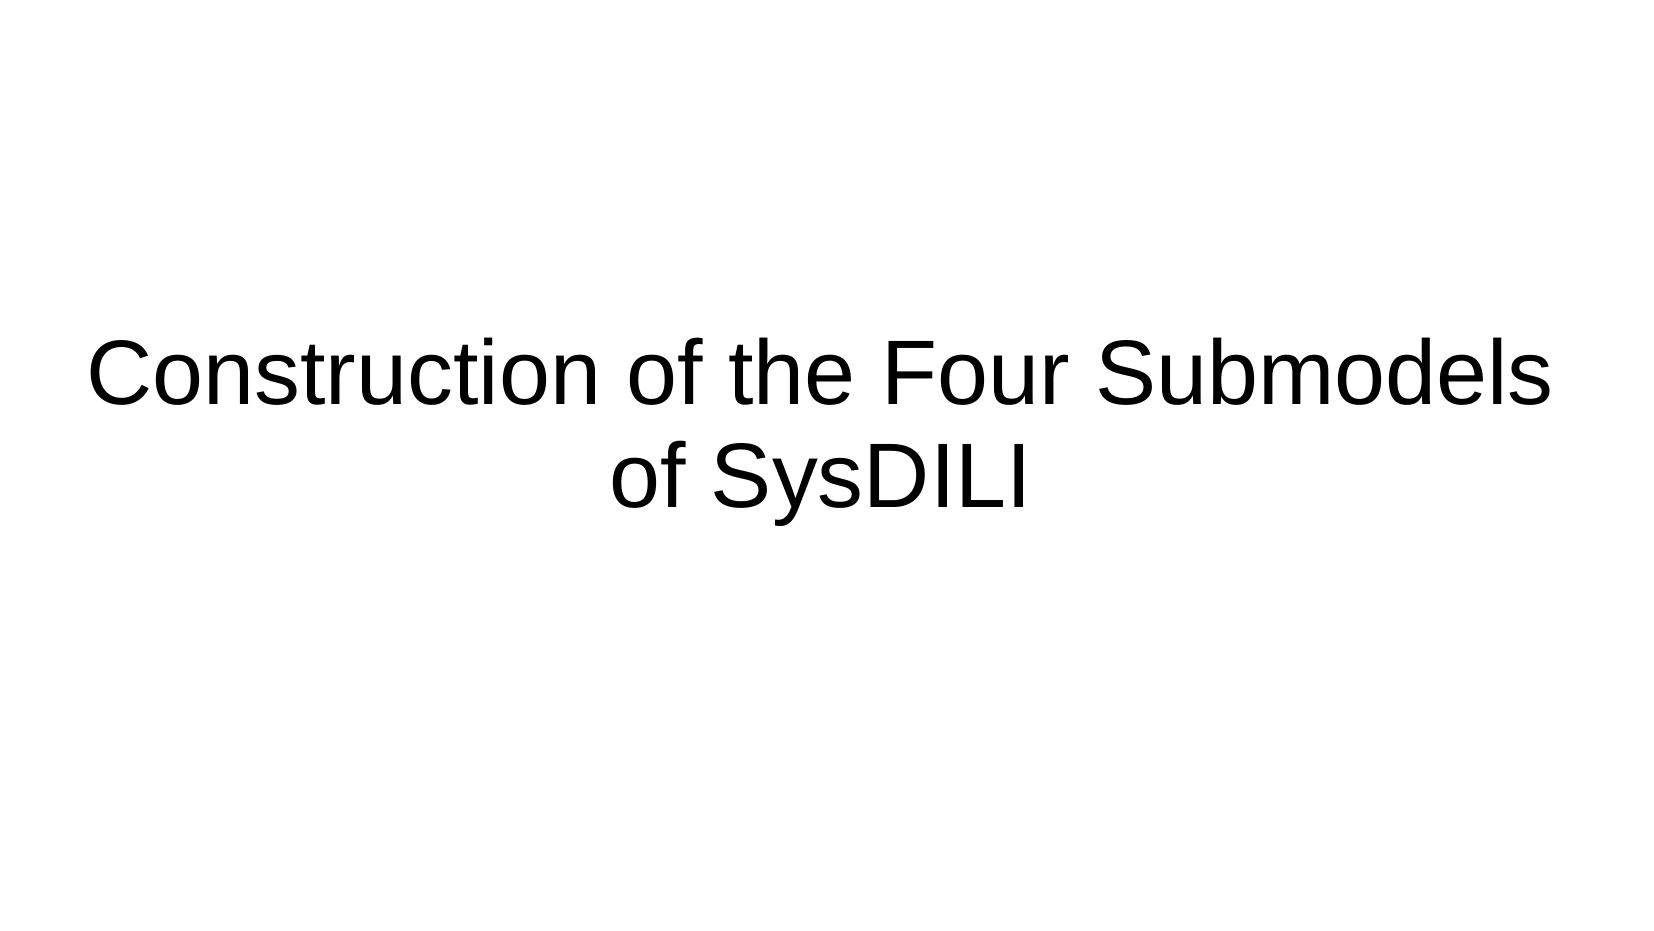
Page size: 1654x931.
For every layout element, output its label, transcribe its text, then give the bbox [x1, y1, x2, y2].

title Construction of the Four Submodels of SysDILI [76, 321, 1565, 527]
